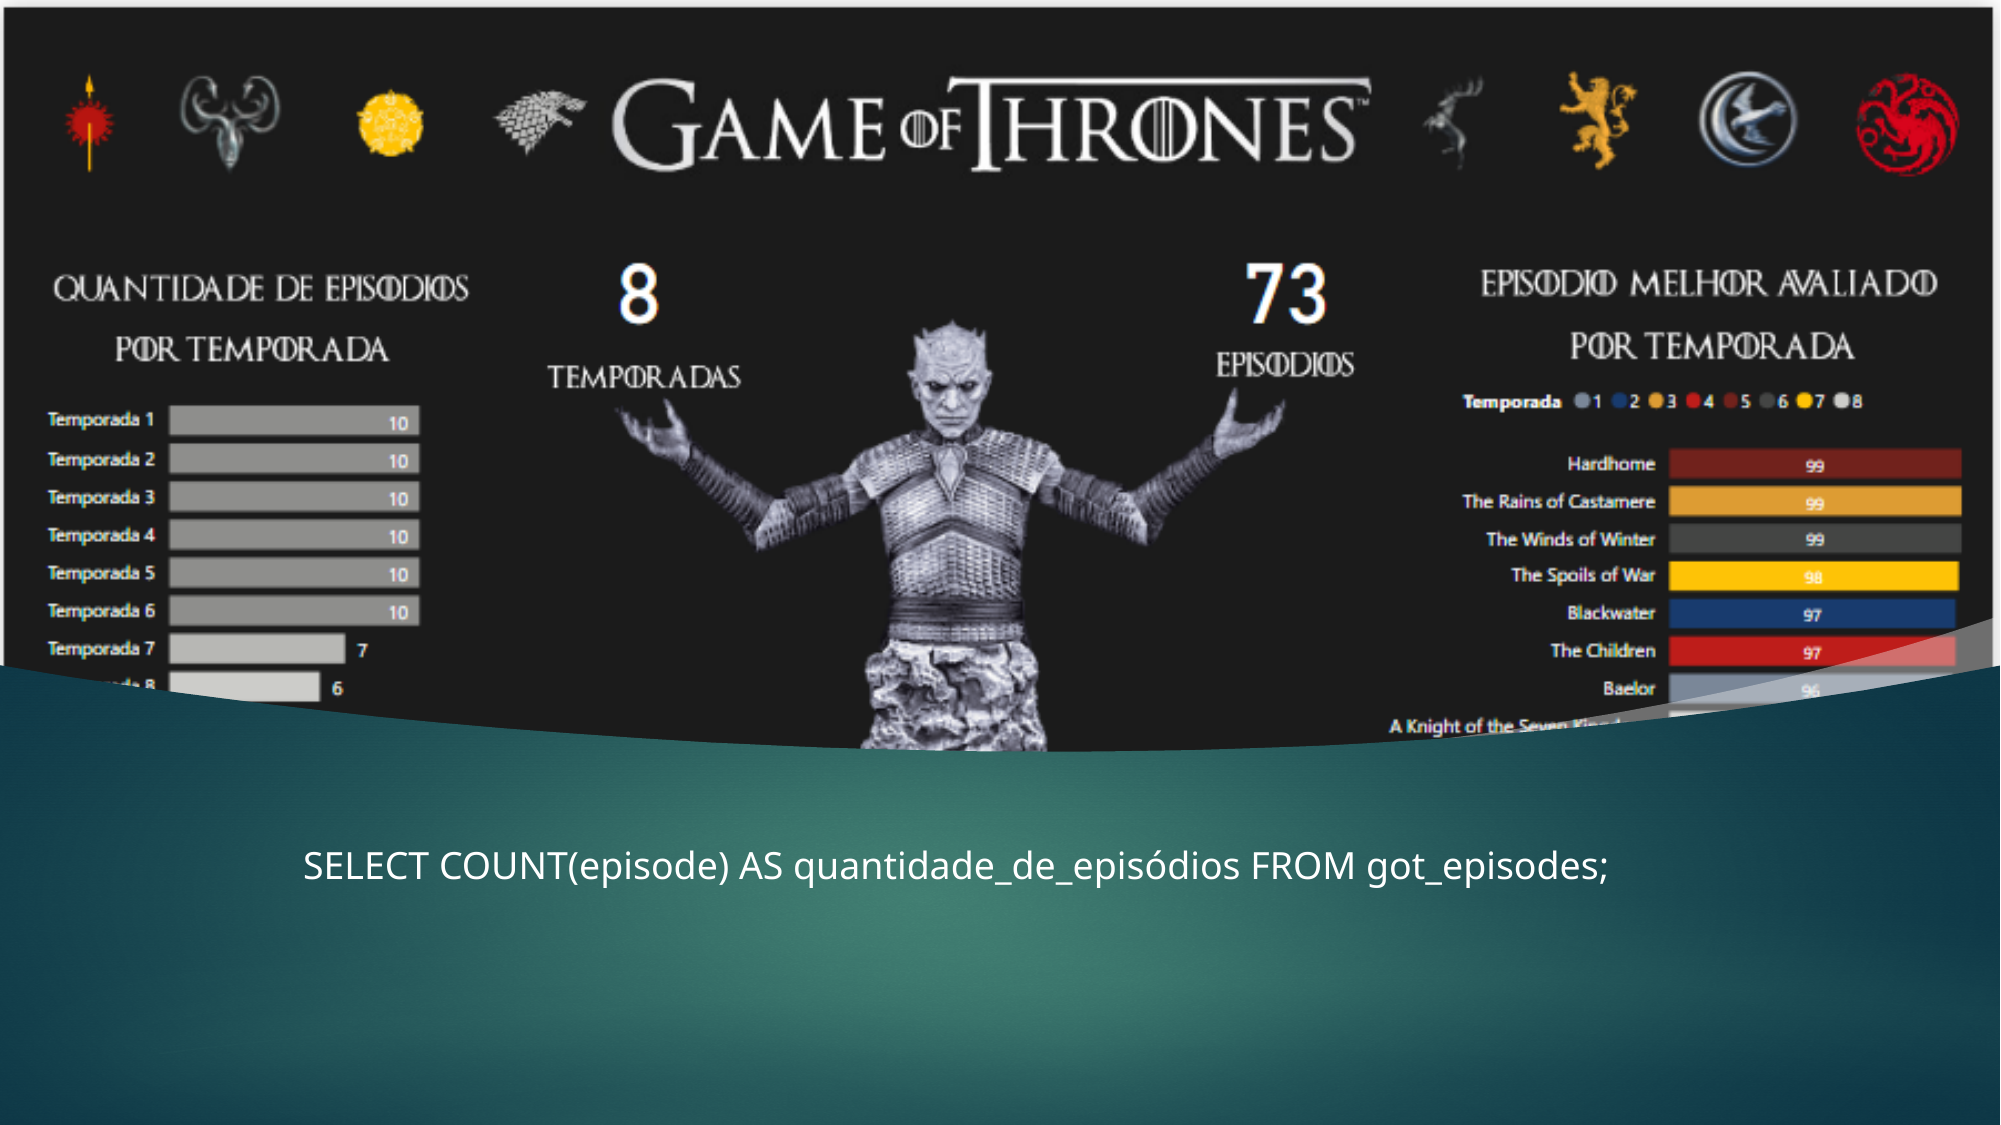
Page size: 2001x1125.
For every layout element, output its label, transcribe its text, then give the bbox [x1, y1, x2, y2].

text_box SELECT COUNT(episode) AS quantidade_de_episódios FROM got_episodes; [288, 834, 1922, 896]
text_box [0, 615, 2000, 1125]
picture [0, 0, 2000, 751]
